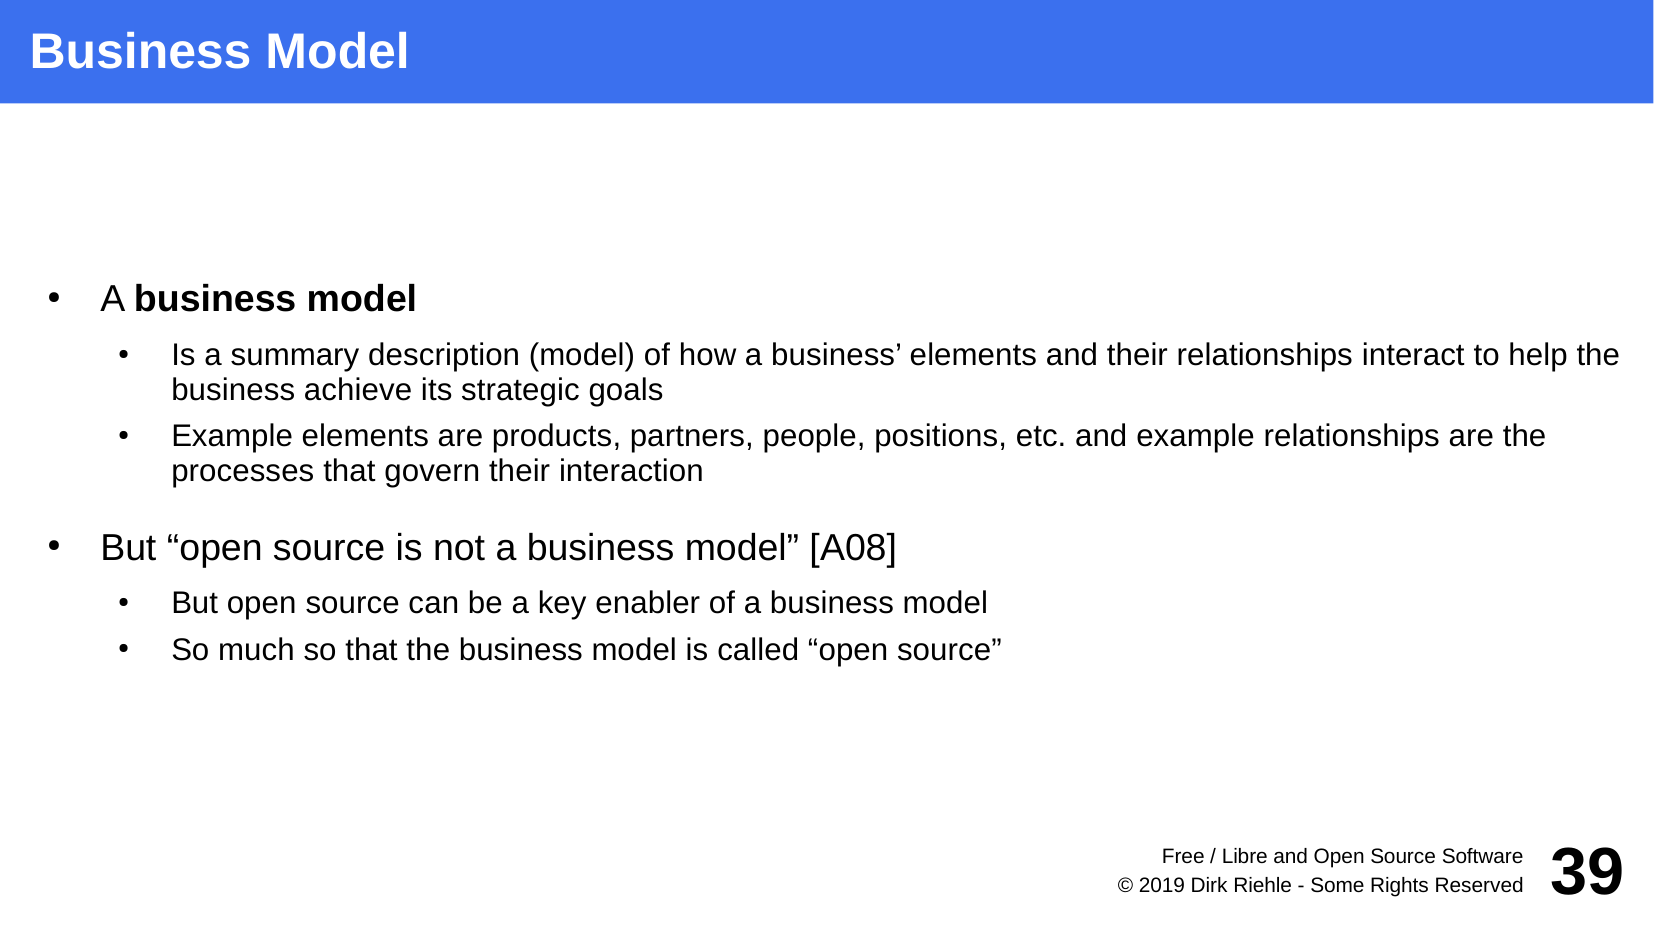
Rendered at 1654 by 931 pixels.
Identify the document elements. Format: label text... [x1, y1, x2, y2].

title Business Model [0, 0, 1654, 104]
list A business model Is a summary description (model) of how a business’ elements and their relationships interact to help the business achieve its strategic goals Example elements are products, partners, people, positions, etc. and example relationships are the processes that govern their interaction But “open source is not a business model” [A08] But open source can be a key enabler of a business model So much so that the business model is called “open source” [29, 132, 1625, 813]
